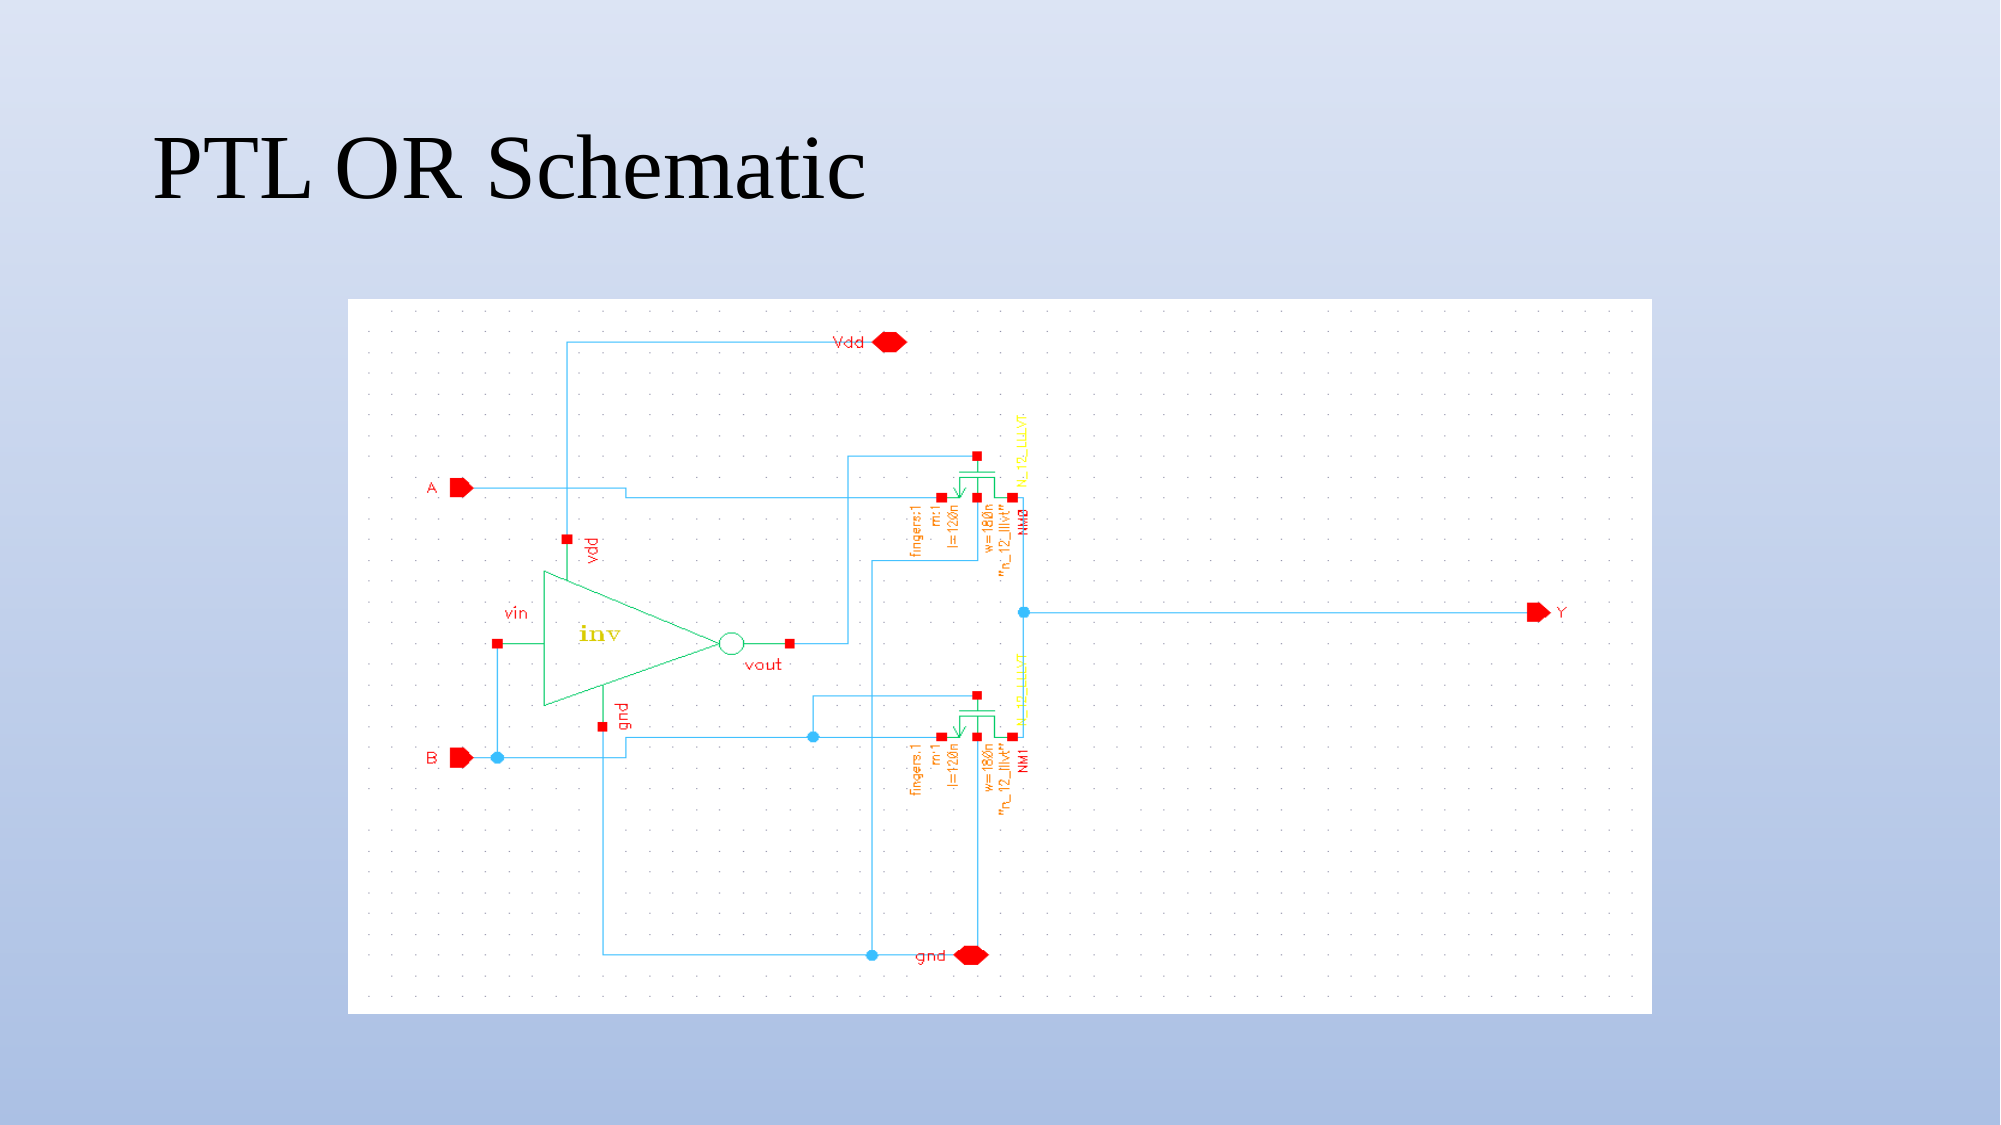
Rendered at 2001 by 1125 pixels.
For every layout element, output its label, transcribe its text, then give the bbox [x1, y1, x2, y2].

title PTL OR Schematic [137, 59, 1863, 278]
picture [348, 299, 1652, 1014]
